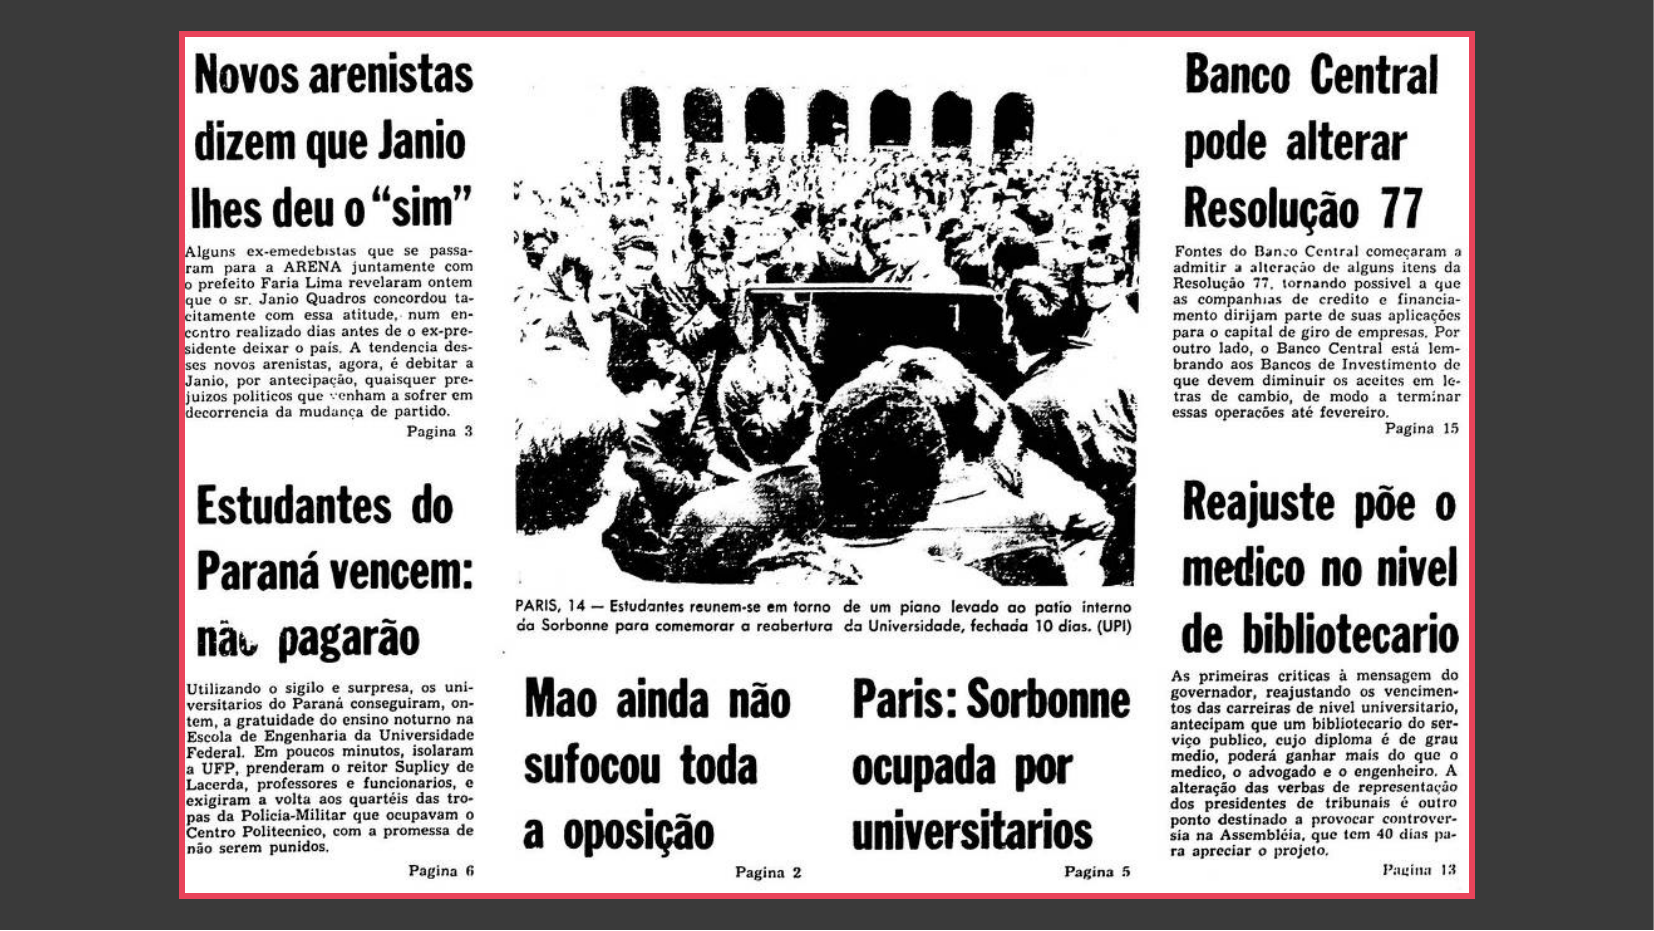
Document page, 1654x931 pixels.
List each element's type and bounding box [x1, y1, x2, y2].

picture [184, 36, 1469, 894]
